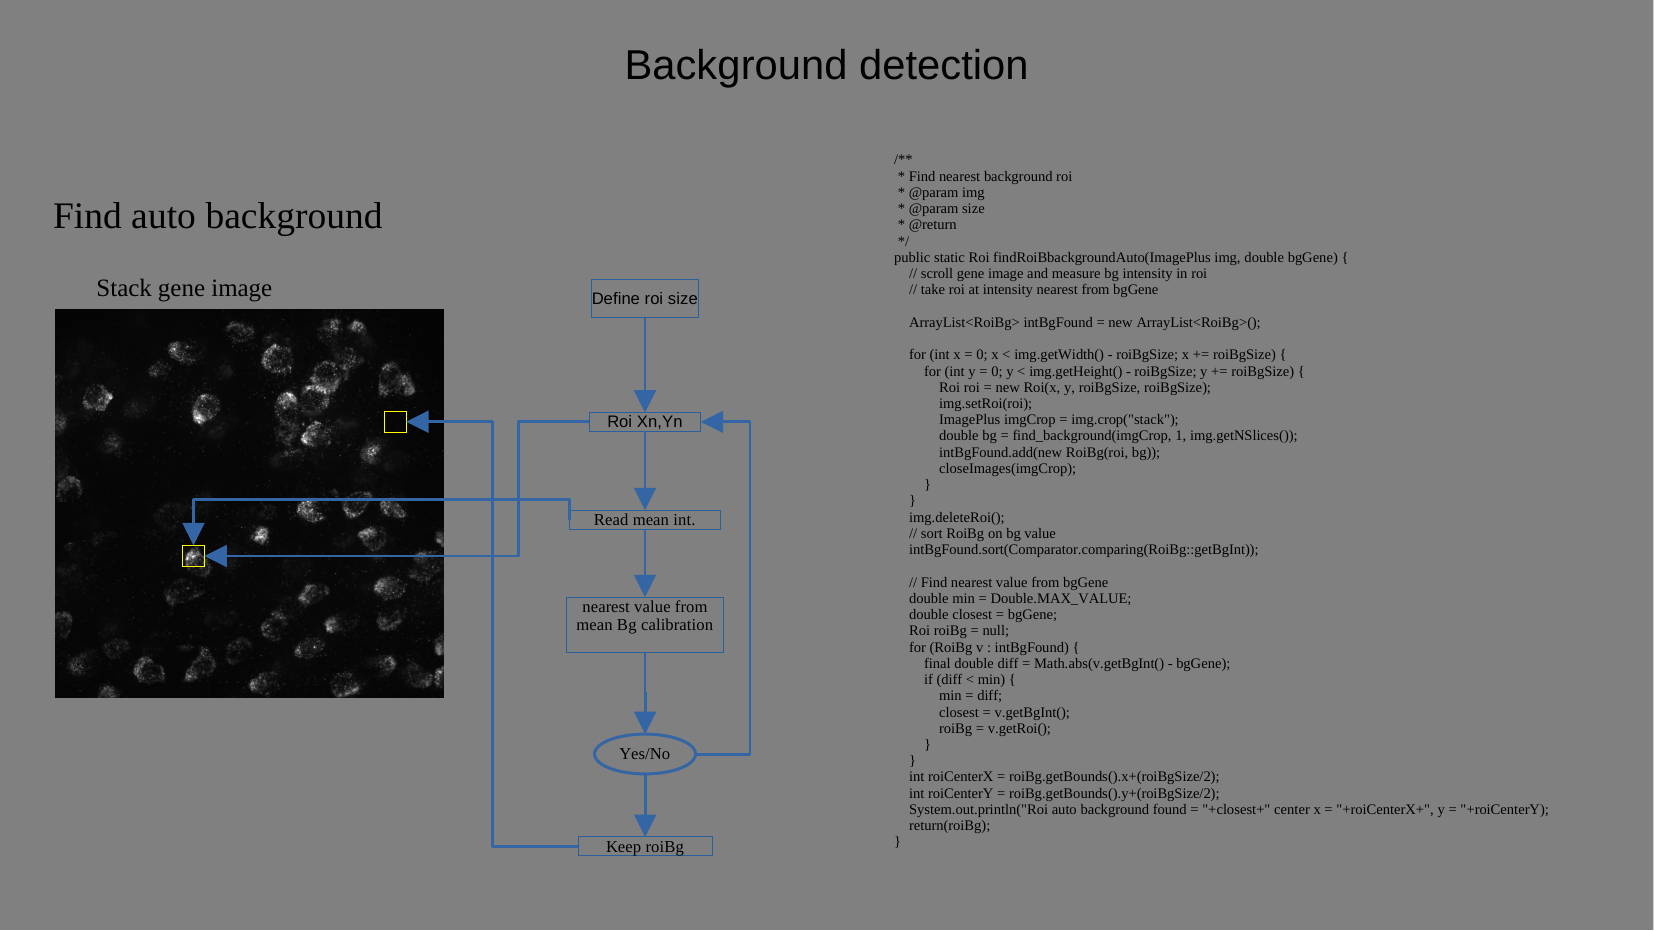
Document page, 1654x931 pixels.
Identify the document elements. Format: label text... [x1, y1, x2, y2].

picture [195, 501, 444, 555]
title Background detection [82, 37, 1571, 93]
text_box /** * Find nearest background roi * @param img * @param size * @return */ public static Roi findRoiBbackgroundAuto(ImagePlus img, double bgGene) { // scroll gene image and measure bg intensity in roi // take roi at intensity nearest from bgGene ArrayList<RoiBg> intBgFound = new ArrayList<RoiBg>(); for (int x = 0; x < img.getWidth() - roiBgSize; x += roiBgSize) { for (int y = 0; y < img.getHeight() - roiBgSize; y += roiBgSize) { Roi roi = new Roi(x, y, roiBgSize, roiBgSize); img.setRoi(roi); ImagePlus imgCrop = img.crop("stack"); double bg = find_background(imgCrop, 1, img.getNSlices()); intBgFound.add(new RoiBg(roi, bg)); closeImages(imgCrop); } } img.deleteRoi(); // sort RoiBg on bg value intBgFound.sort(Comparator.comparing(RoiBg::getBgInt)); // Find nearest value from bgGene double min = Double.MAX_VALUE; double closest = bgGene; Roi roiBg = null; for (RoiBg v : intBgFound) { final double diff = Math.abs(v.getBgInt() - bgGene); if (diff < min) { min = diff; closest = v.getBgInt(); roiBg = v.getRoi(); } } int roiCenterX = roiBg.getBounds().x+(roiBgSize/2); int roiCenterY = roiBg.getBounds().y+(roiBgSize/2); System.out.println("Roi auto background found = "+closest+" center x = "+roiCenterX+", y = "+roiCenterY); return(roiBg); } [879, 151, 1588, 852]
text_box Read mean int. [569, 510, 721, 530]
picture [55, 309, 444, 698]
text_box Yes/No [594, 734, 696, 774]
text_box nearest value from mean Bg calibration [566, 597, 724, 653]
text_box Define roi size [591, 279, 699, 318]
text_box Stack gene image [96, 273, 288, 309]
text_box Keep roiBg [578, 836, 713, 856]
text_box Find auto background [53, 194, 571, 239]
text_box Roi Xn,Yn [589, 412, 701, 432]
picture [385, 412, 406, 432]
picture [183, 546, 204, 566]
